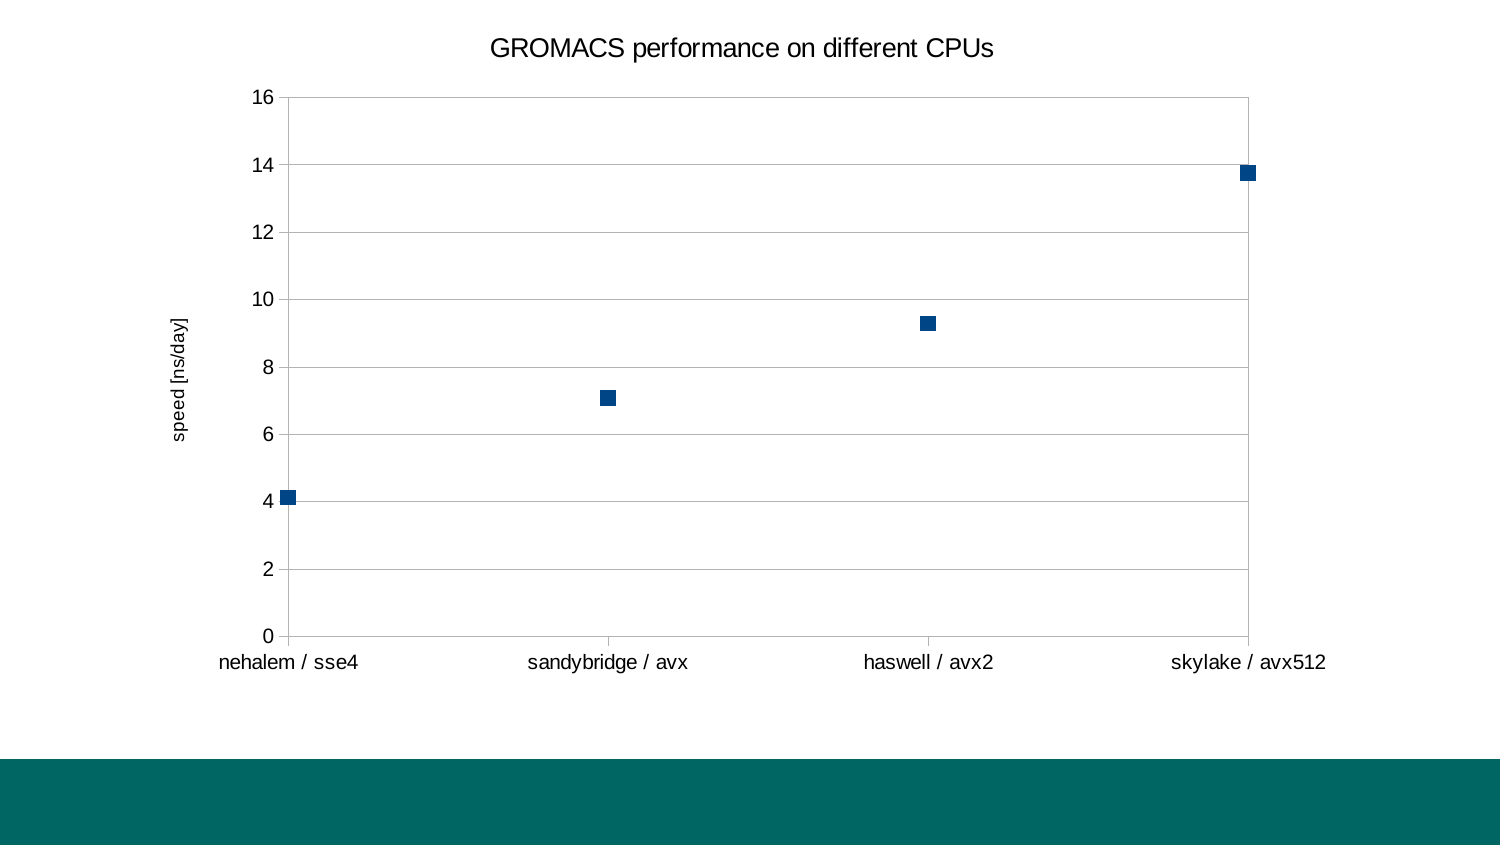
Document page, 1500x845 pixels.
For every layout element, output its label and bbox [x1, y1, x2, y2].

chart [134, 4, 1351, 689]
